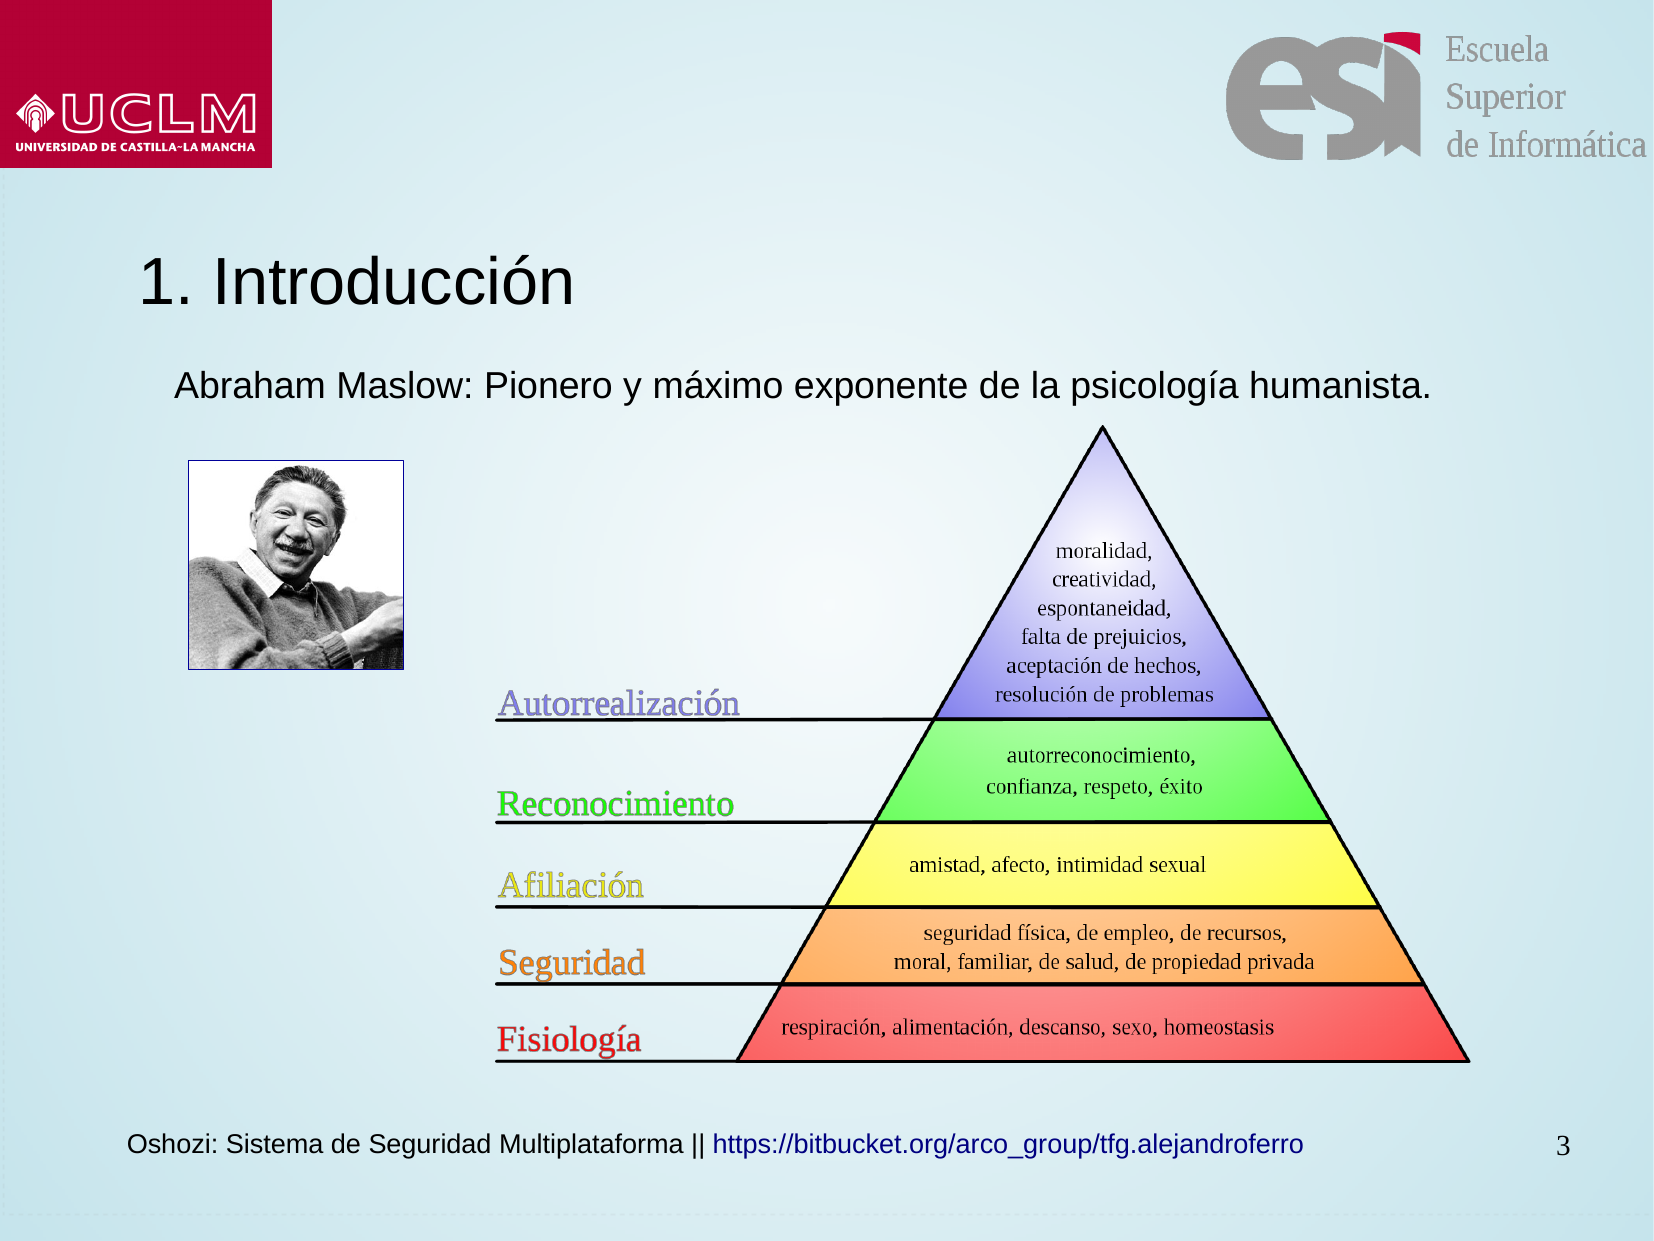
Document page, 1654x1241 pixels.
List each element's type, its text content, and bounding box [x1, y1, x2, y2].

text_box Abraham Maslow: Pionero y máximo exponente de la psicología humanista. [159, 356, 1448, 414]
text_box 1. Introducción [124, 236, 1128, 343]
picture [0, 0, 1654, 1241]
text_box Oshozi: Sistema de Seguridad Multiplataforma || https://bitbucket.org/arco_group/tfg.alejandroferro [112, 1112, 1625, 1170]
